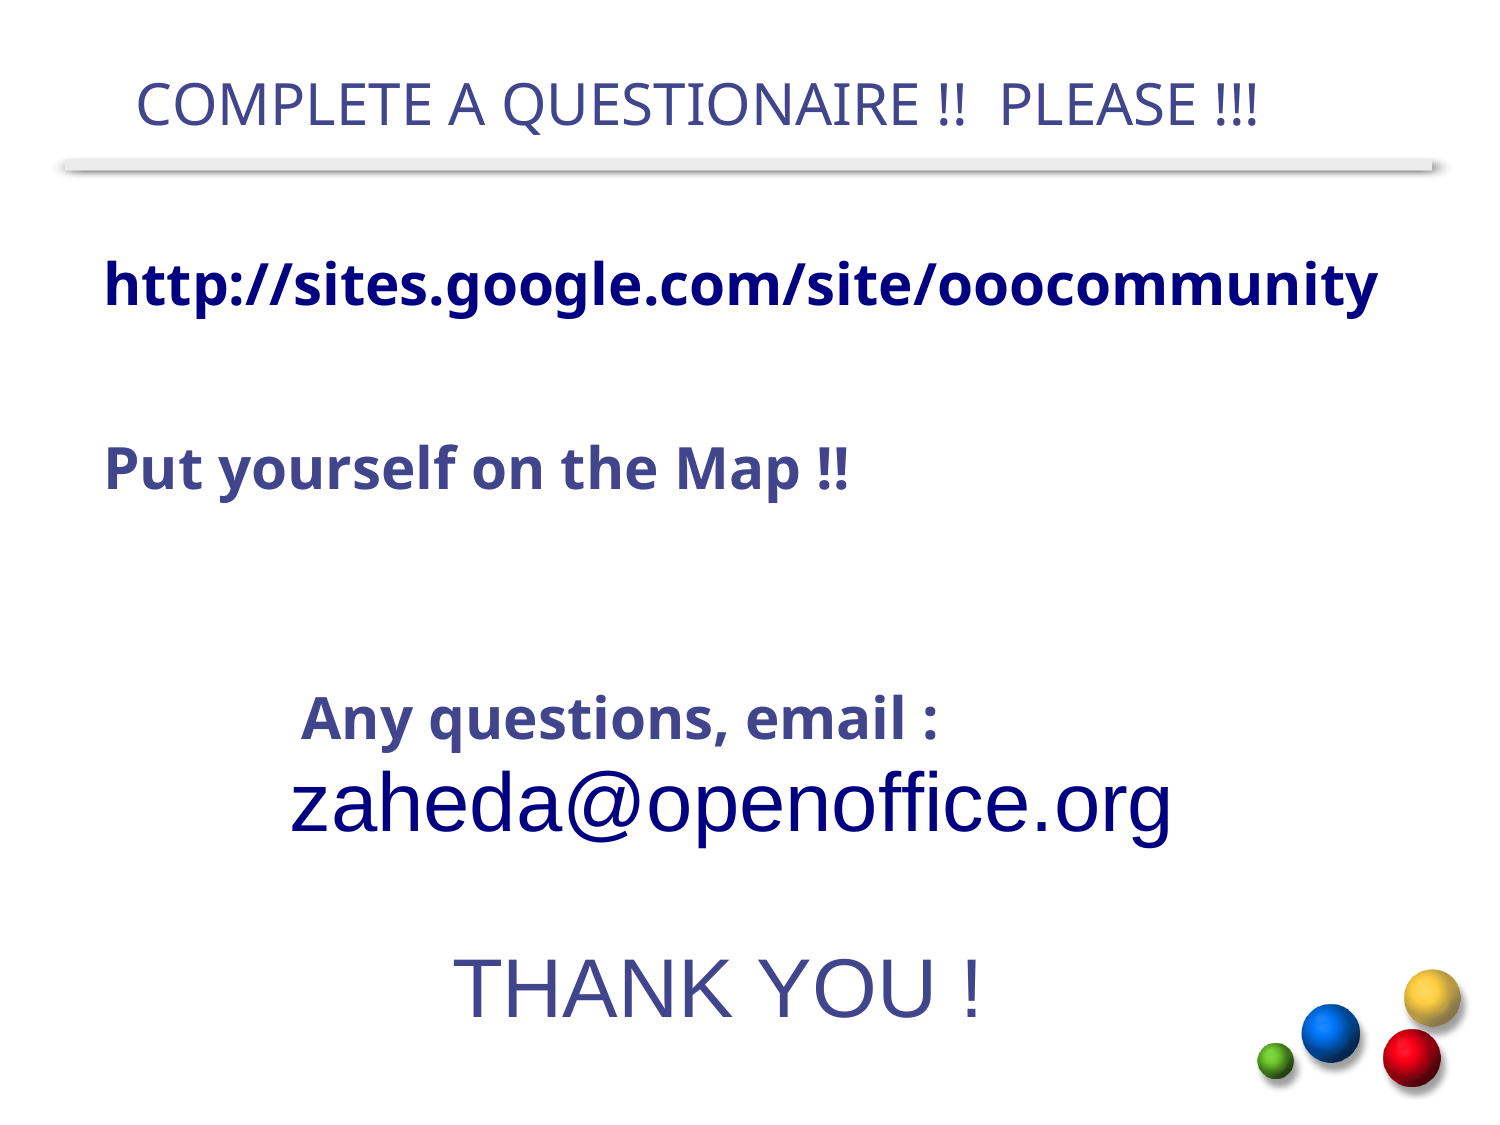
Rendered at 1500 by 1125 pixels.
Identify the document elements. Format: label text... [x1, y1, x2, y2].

text_box http://sites.google.com/site/ooocommunity Put yourself on the Map !! Any questions, email : zaheda@openoffice.org THANK YOU ! [88, 236, 1487, 974]
title COMPLETE A QUESTIONAIRE !! PLEASE !!! [75, 37, 1413, 150]
picture [37, 149, 1476, 189]
picture [1250, 974, 1471, 1100]
